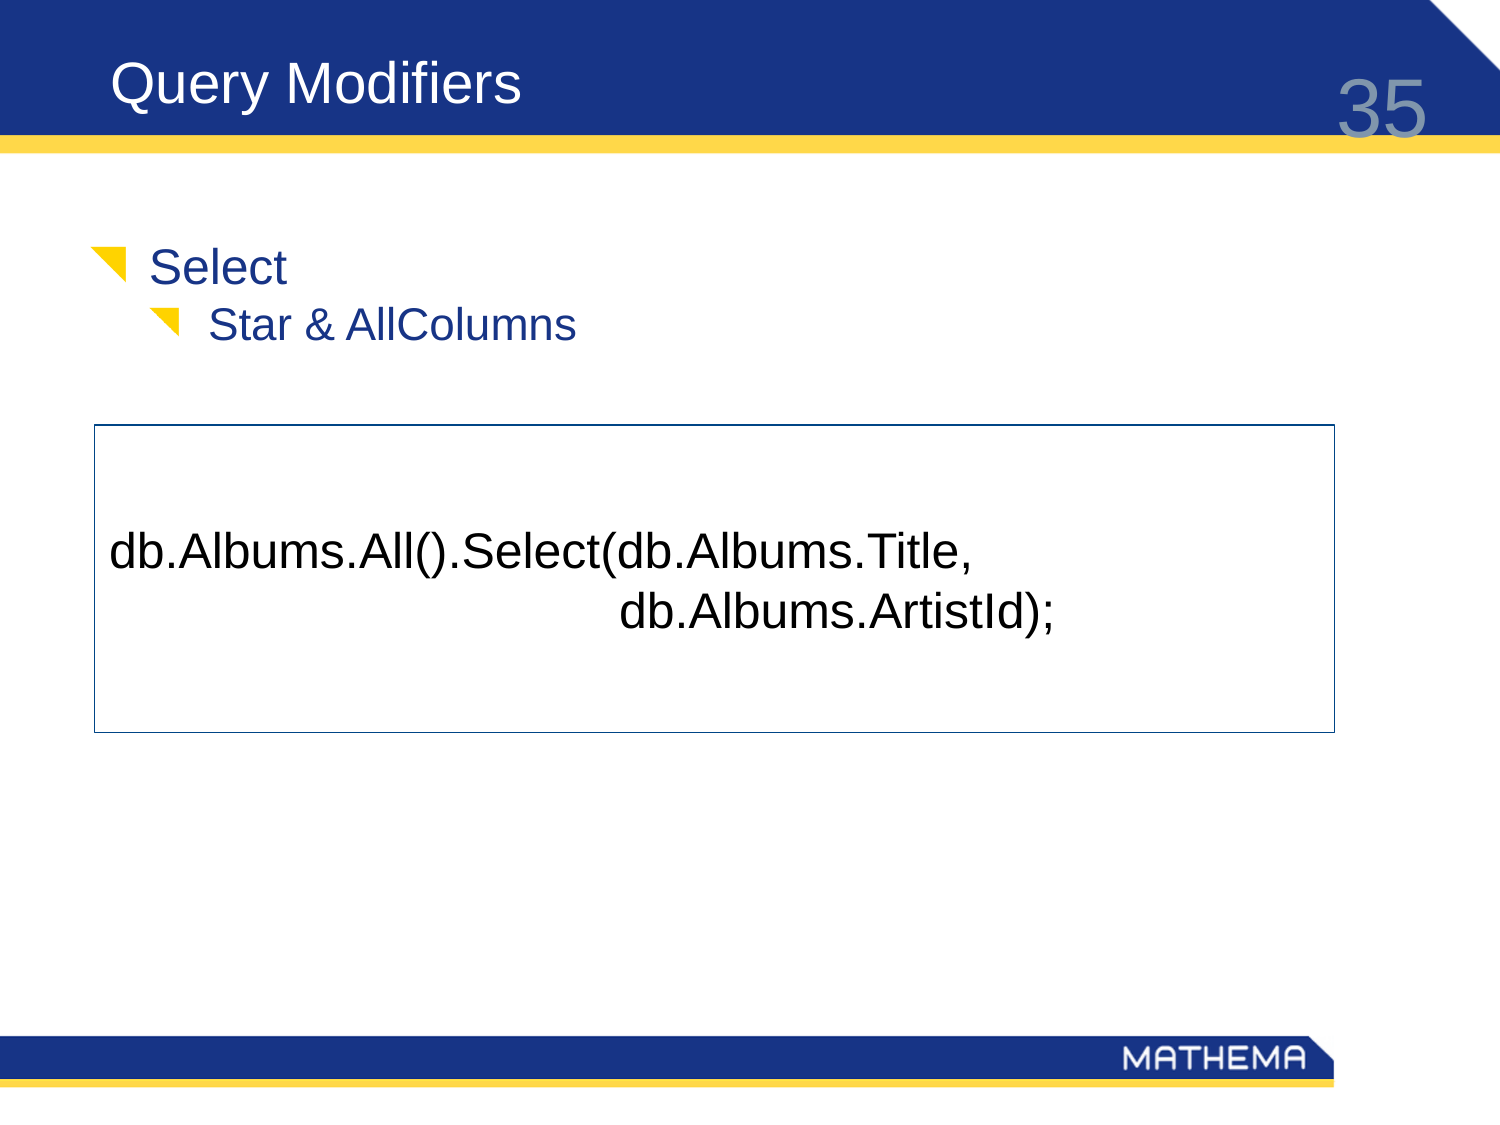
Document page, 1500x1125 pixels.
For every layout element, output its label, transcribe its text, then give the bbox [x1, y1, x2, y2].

title Query Modifiers [75, 0, 1426, 174]
list Select Star & AllColumns [75, 227, 1426, 970]
text_box db.Albums.All().Select(db.Albums.Title, db.Albums.ArtistId); [94, 425, 1335, 733]
picture [0, 0, 1500, 1125]
